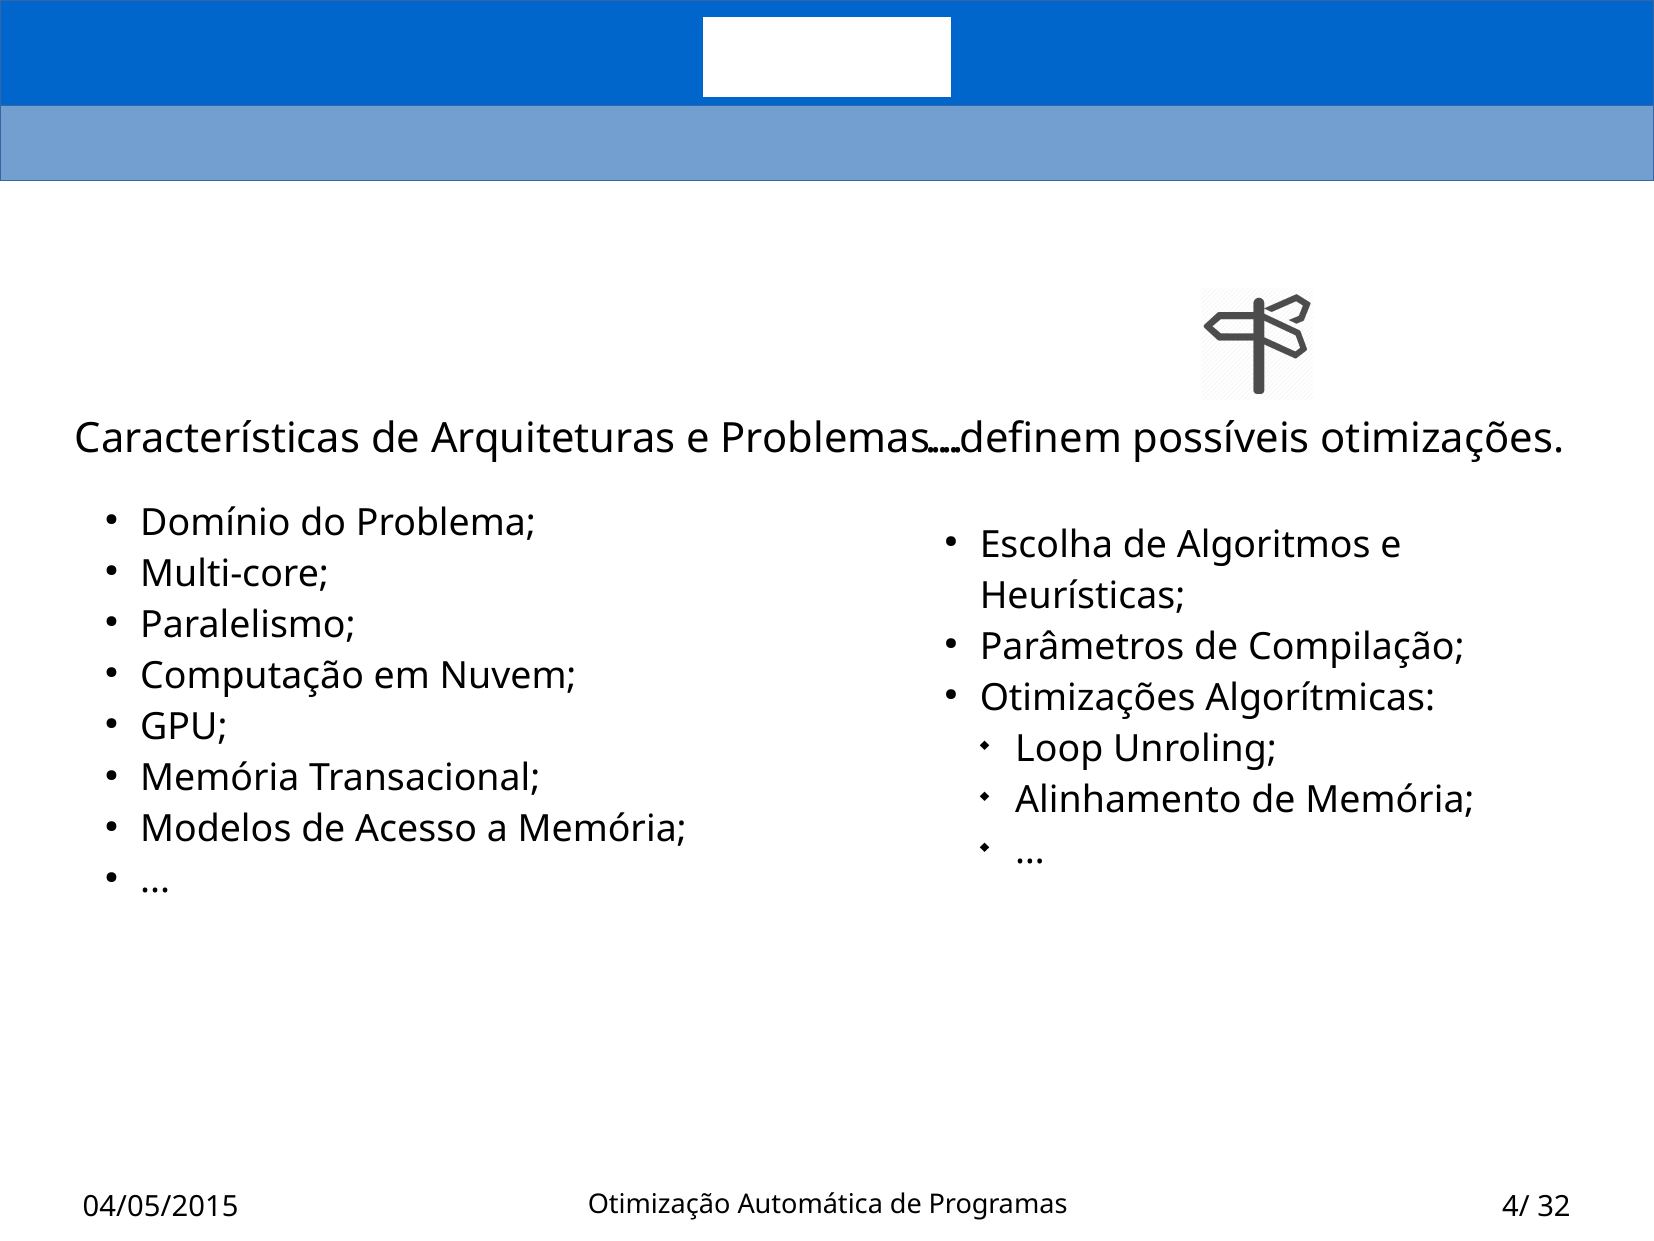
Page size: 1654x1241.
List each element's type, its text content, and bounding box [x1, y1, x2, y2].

text_box ...definem possíveis otimizações. [911, 400, 1530, 468]
text_box Domínio do Problema; Multi-core; Paralelismo; Computação em Nuvem; GPU; Memória Transacional; Modelos de Acesso a Memória; ... [90, 488, 630, 882]
picture [1200, 287, 1314, 401]
text_box Escolha de Algoritmos e Heurísticas; Parâmetros de Compilação; Otimizações Algorítmicas: Loop Unroling; Alinhamento de Memória; … [929, 510, 1621, 857]
title Contexto [82, 0, 1571, 161]
text_box Características de Arquiteturas e Problemas... [60, 400, 903, 468]
